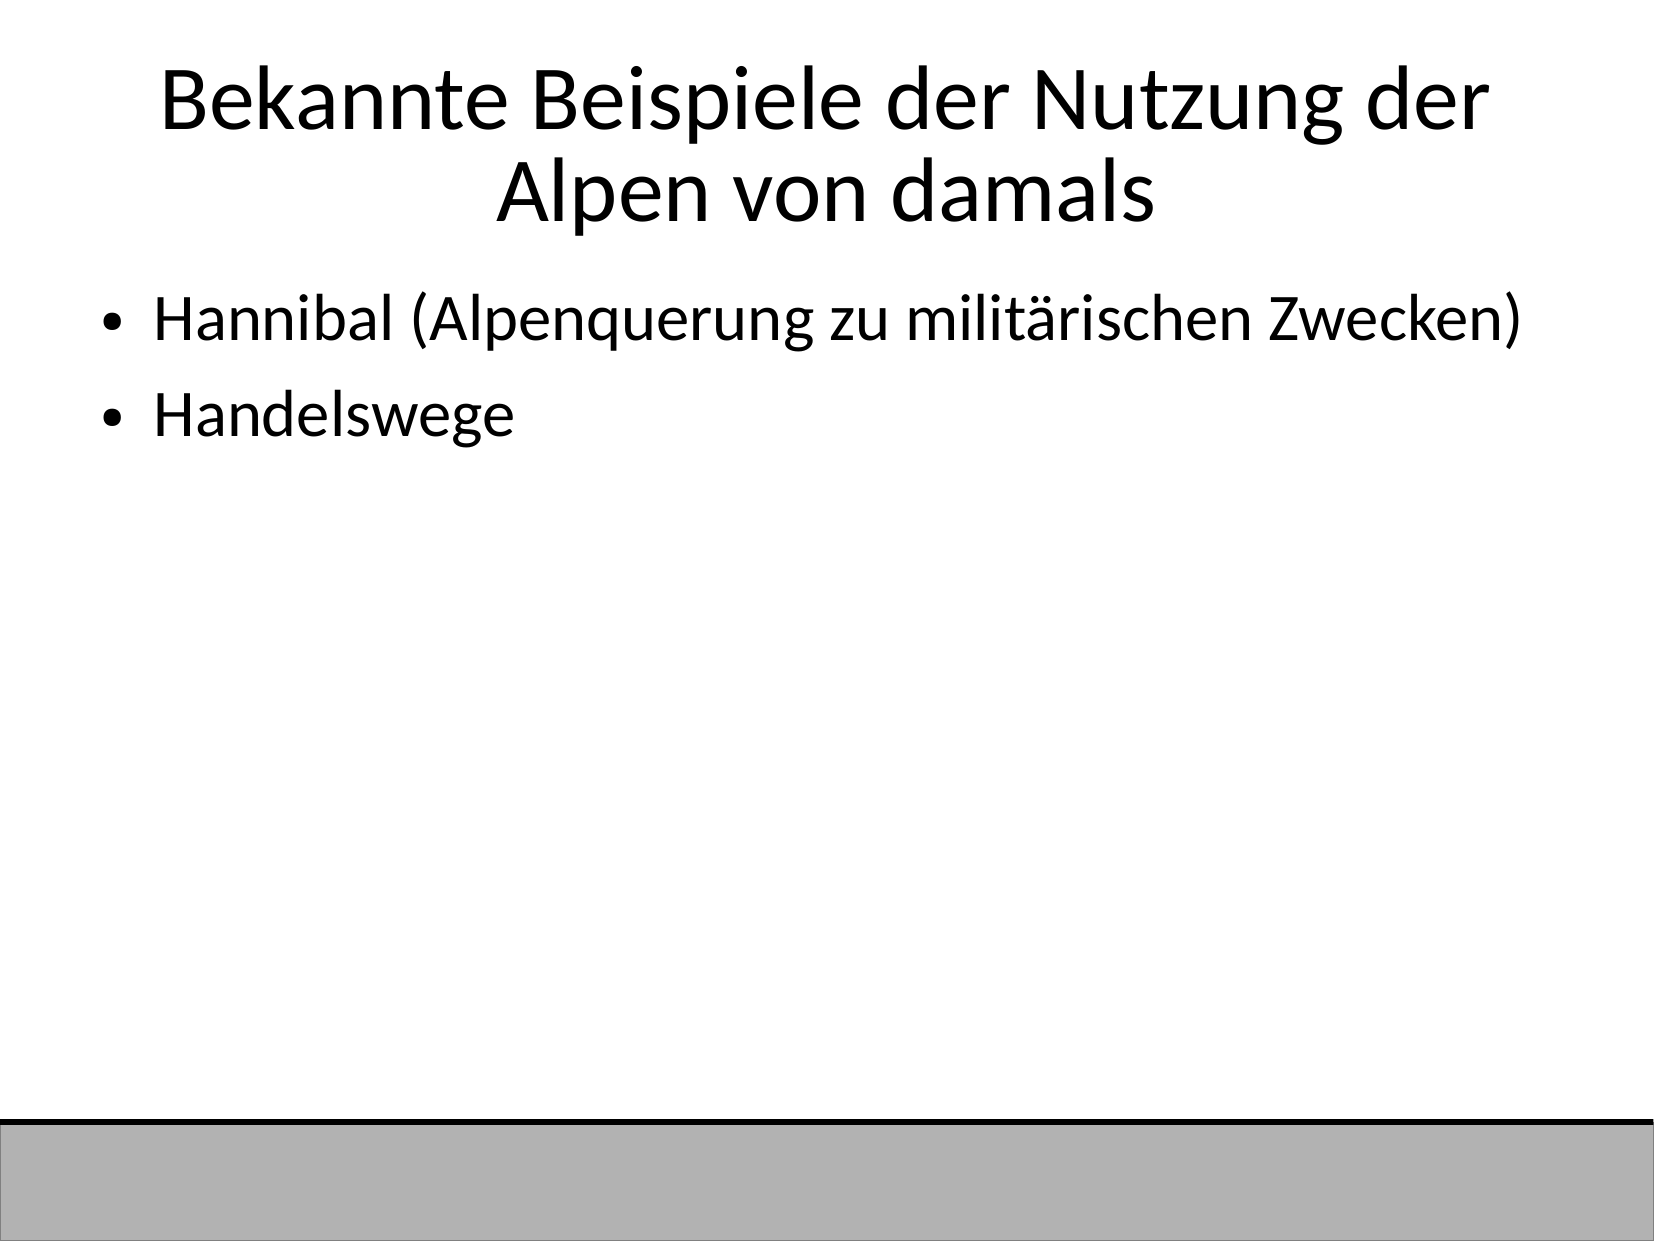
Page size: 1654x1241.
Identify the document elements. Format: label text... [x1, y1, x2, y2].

text_box [0, 1125, 1654, 1241]
title Bekannte Beispiele der Nutzung der Alpen von damals [82, 40, 1571, 266]
list Hannibal (Alpenquerung zu militärischen Zwecken) Handelswege [82, 290, 1571, 1056]
